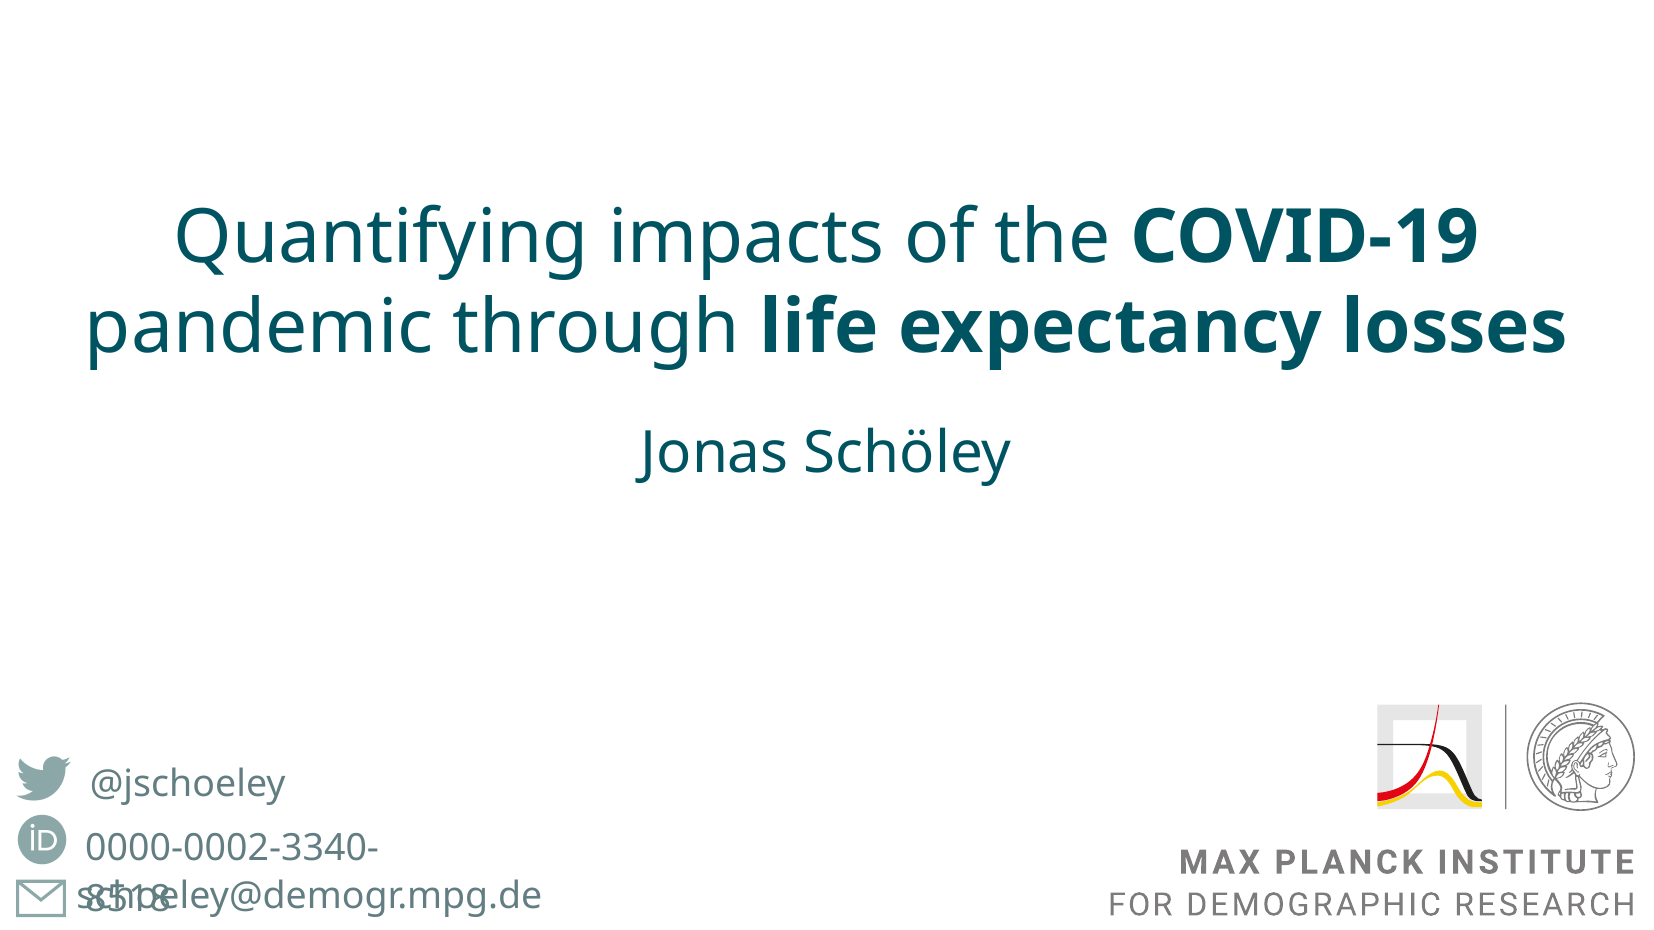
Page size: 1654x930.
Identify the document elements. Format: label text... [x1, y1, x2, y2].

text_box @jschoeley [0, 736, 460, 827]
picture [1080, 701, 1636, 916]
text_box schoeley@demogr.mpg.de [38, 848, 581, 930]
text_box 0000-0002-3340-8518 [70, 812, 476, 872]
subtitle Jonas Schöley [56, 398, 1597, 543]
picture [15, 872, 67, 925]
picture [17, 827, 67, 865]
title Quantifying impacts of the COVID-19 pandemic through life expectancy losses [56, 198, 1597, 390]
